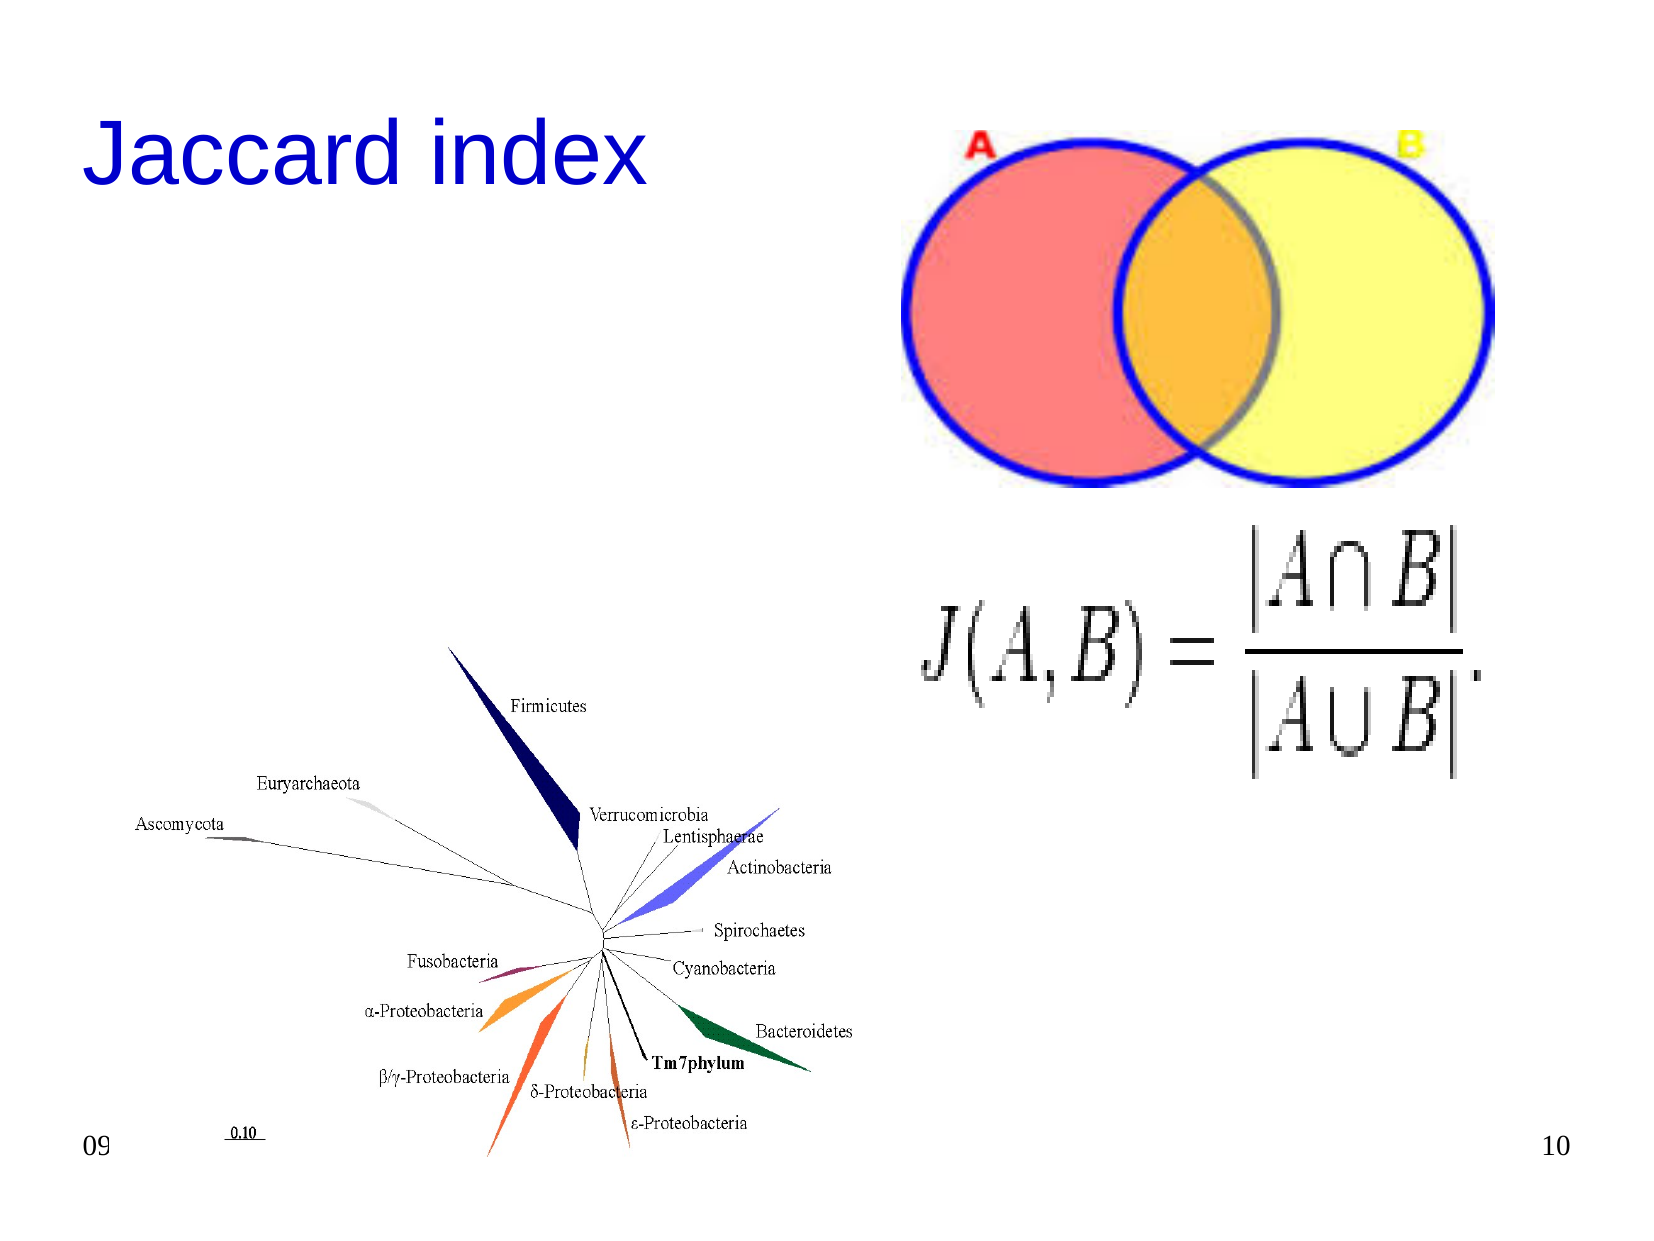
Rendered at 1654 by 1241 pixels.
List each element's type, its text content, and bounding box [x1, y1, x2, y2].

picture [901, 130, 1495, 488]
title Jaccard index [82, 49, 1571, 257]
picture [109, 618, 852, 1157]
picture [921, 525, 1481, 779]
